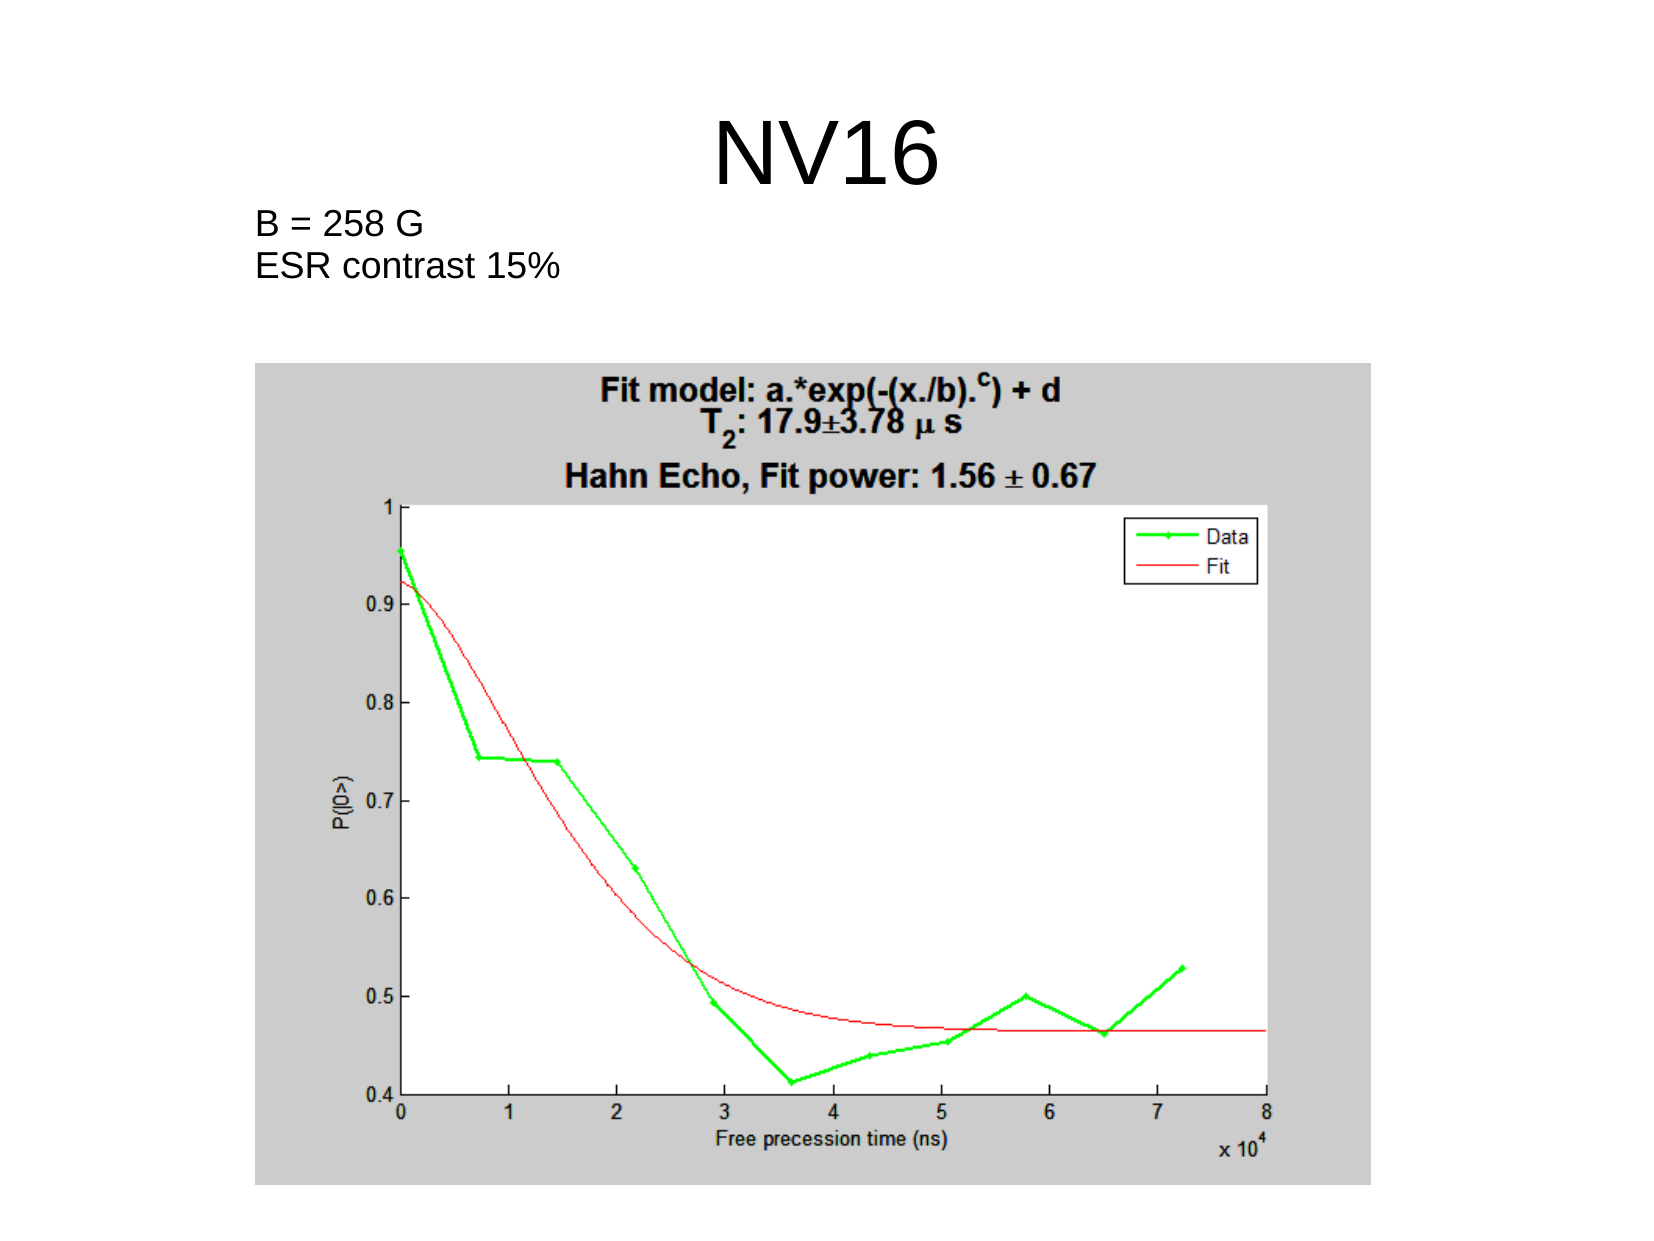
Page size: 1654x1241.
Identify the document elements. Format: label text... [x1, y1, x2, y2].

picture [255, 363, 1371, 1186]
text_box B = 258 G ESR contrast 15% [240, 195, 646, 294]
title NV16 [82, 49, 1571, 257]
